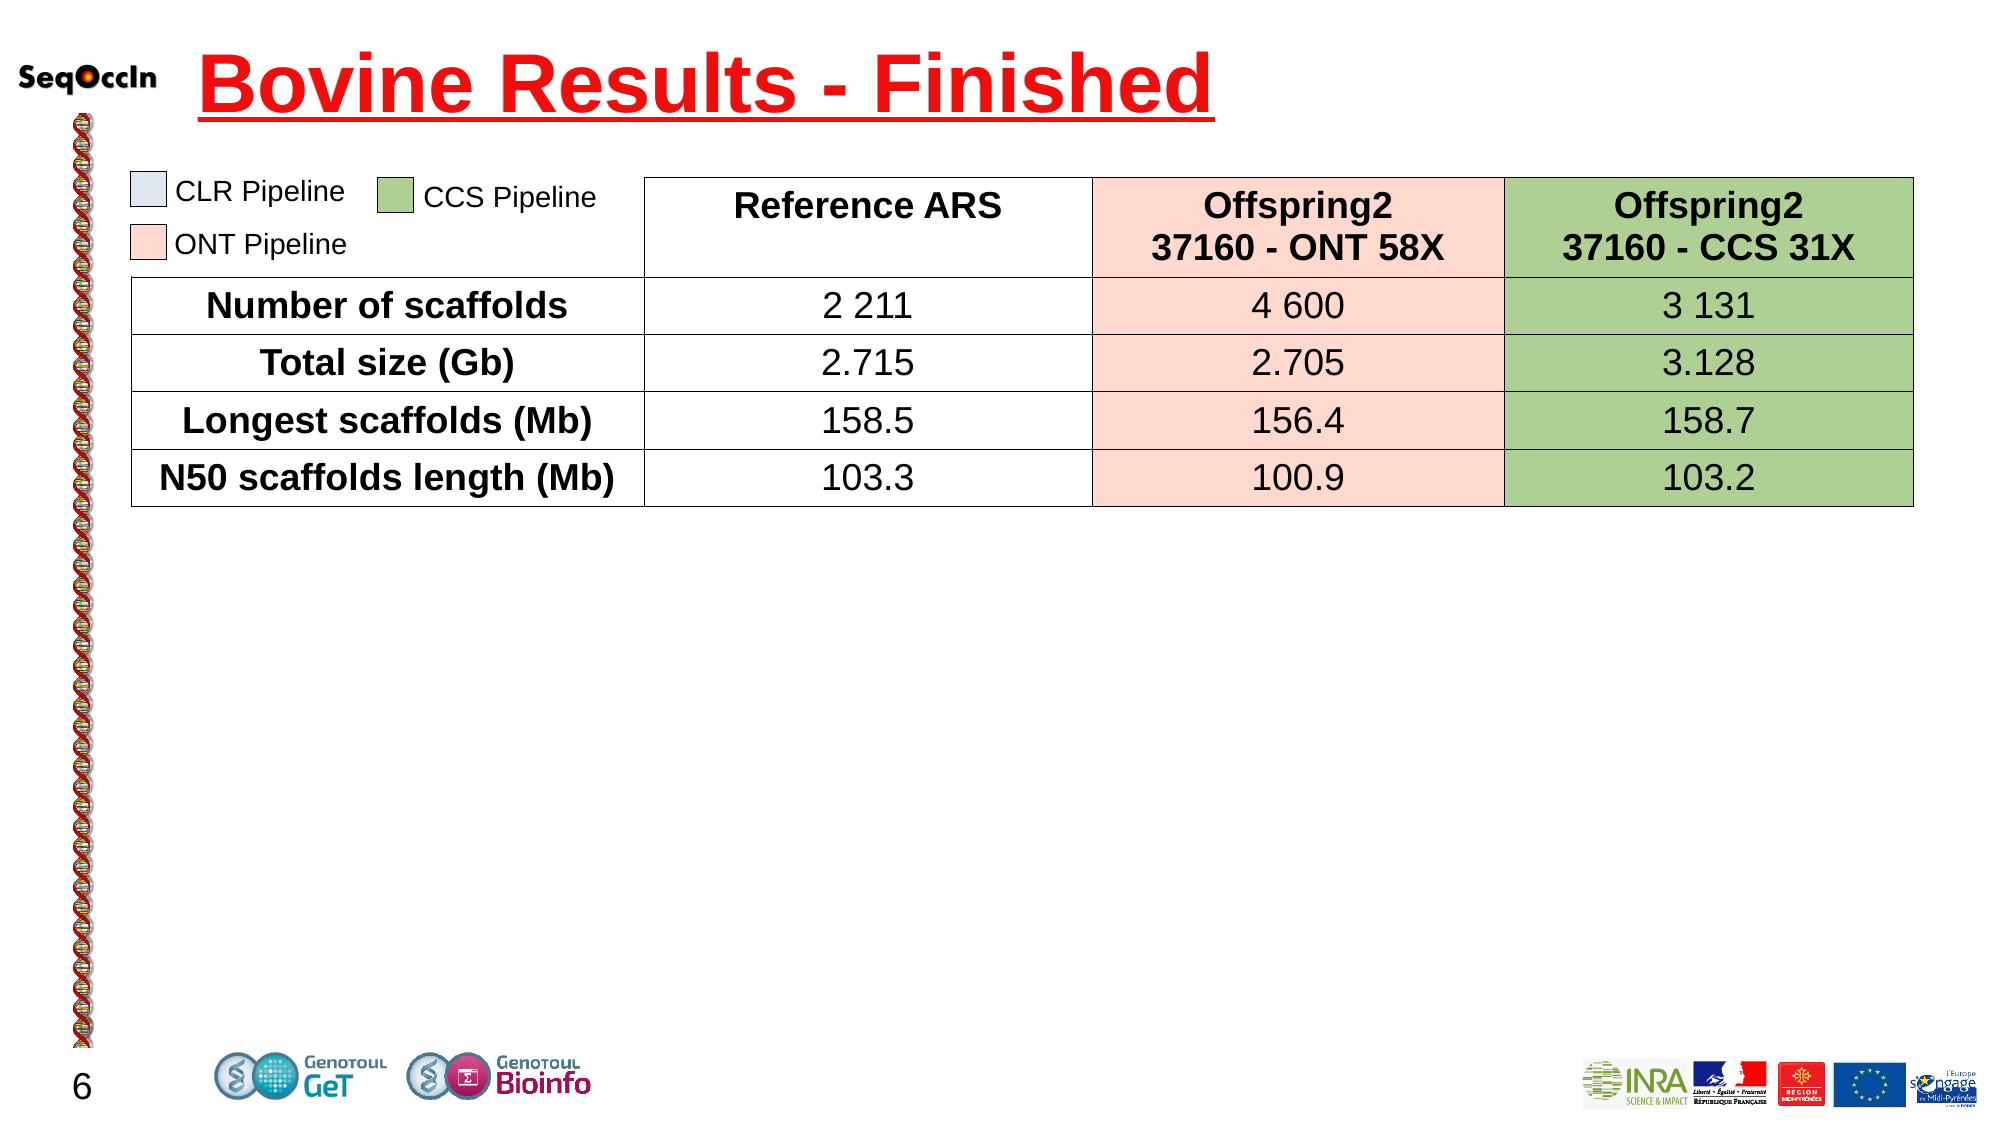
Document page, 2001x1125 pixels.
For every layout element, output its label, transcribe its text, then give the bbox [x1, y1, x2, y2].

table_header [131, 177, 644, 277]
text_box CLR Pipeline [160, 167, 361, 216]
picture [1581, 1059, 1689, 1109]
table_cell 2.715 [645, 335, 1092, 391]
text_box [130, 224, 159, 260]
table_cell 2.705 [1093, 335, 1504, 391]
table_cell Longest scaffolds (Mb) [132, 392, 644, 449]
table_cell 158.7 [1505, 392, 1913, 449]
table_cell Total size (Gb) [132, 335, 644, 391]
table_header Offspring2 37160 - CCS 31X [1505, 178, 1913, 277]
table_cell Number of scaffolds [132, 278, 644, 334]
table_cell 2 211 [645, 278, 1092, 334]
table_cell 103.3 [645, 450, 1092, 506]
text_box [130, 171, 160, 207]
table_cell 156.4 [1093, 392, 1504, 449]
table_cell 3.128 [1505, 335, 1913, 391]
table_cell N50 scaffolds length (Mb) [132, 450, 644, 506]
picture [208, 1046, 392, 1106]
table_cell 3 131 [1505, 278, 1913, 334]
table_cell 100.9 [1093, 450, 1504, 506]
text_box ONT Pipeline [159, 220, 363, 268]
text_box [377, 177, 408, 213]
text_box CCS Pipeline [408, 173, 612, 222]
table_header Reference ARS [645, 178, 1092, 277]
table_header Offspring2 37160 - ONT 58X [1093, 178, 1504, 277]
table_cell 4 600 [1093, 278, 1504, 334]
table_cell 103.2 [1505, 450, 1913, 506]
picture [73, 113, 91, 1048]
table_cell 158.5 [645, 392, 1092, 449]
text_box Bovine results - Finished [183, 30, 1837, 177]
picture [13, 58, 162, 99]
picture [400, 1046, 597, 1106]
picture [1832, 1061, 1983, 1111]
picture [1778, 1062, 1825, 1106]
